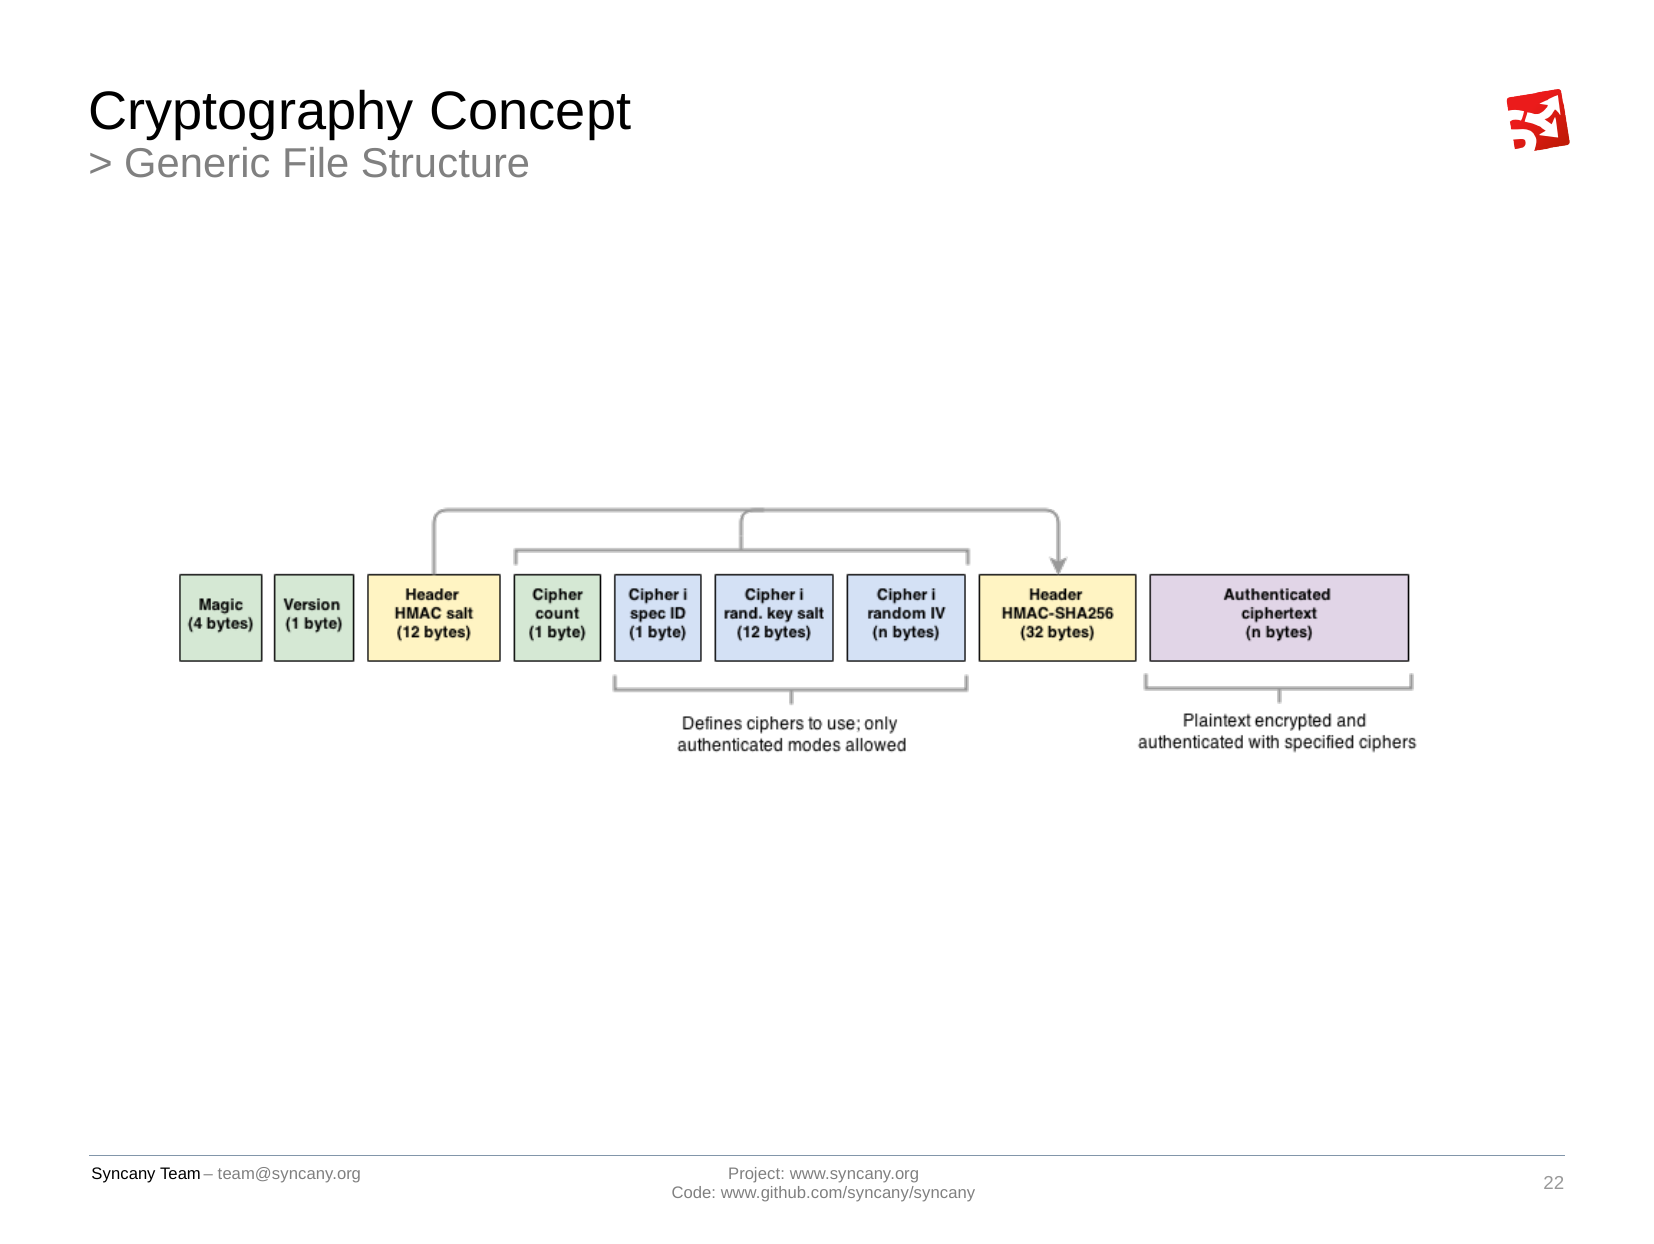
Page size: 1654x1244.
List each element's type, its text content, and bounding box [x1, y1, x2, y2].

picture [1504, 86, 1572, 155]
title Cryptography Concept > Generic File Structure [88, 82, 1343, 207]
text_box <number> [1476, 1167, 1565, 1193]
picture [178, 498, 1431, 767]
